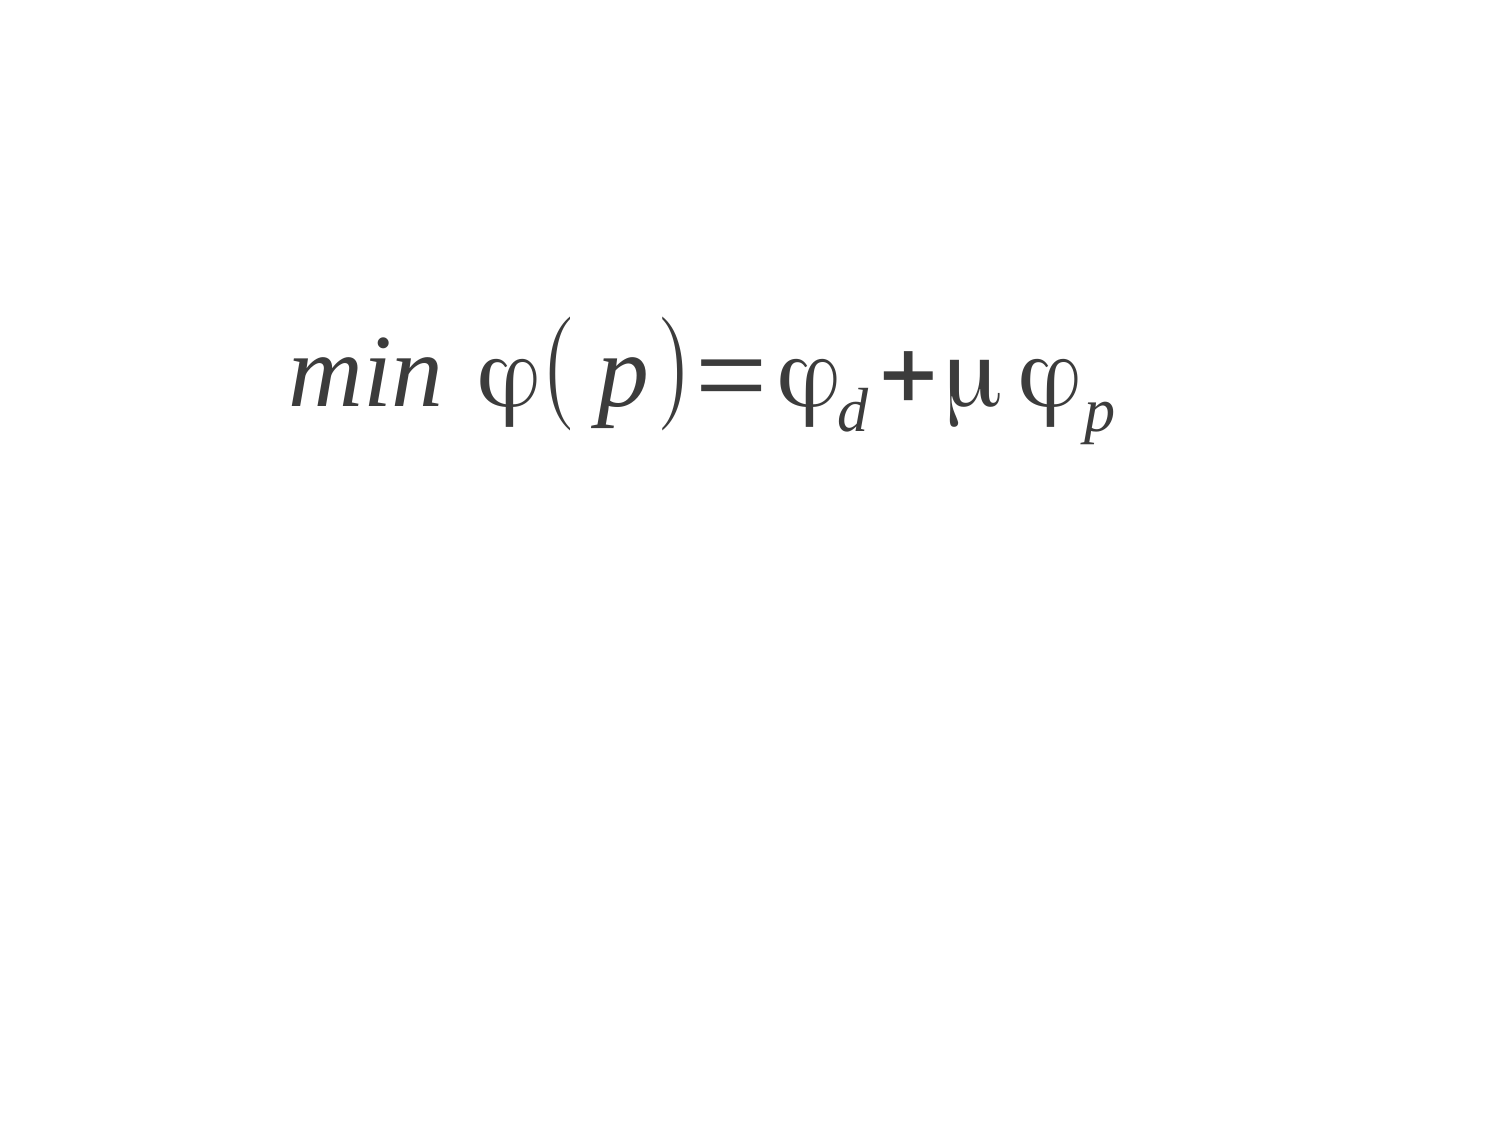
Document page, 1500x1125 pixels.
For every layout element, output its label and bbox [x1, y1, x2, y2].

chart [279, 311, 1124, 445]
